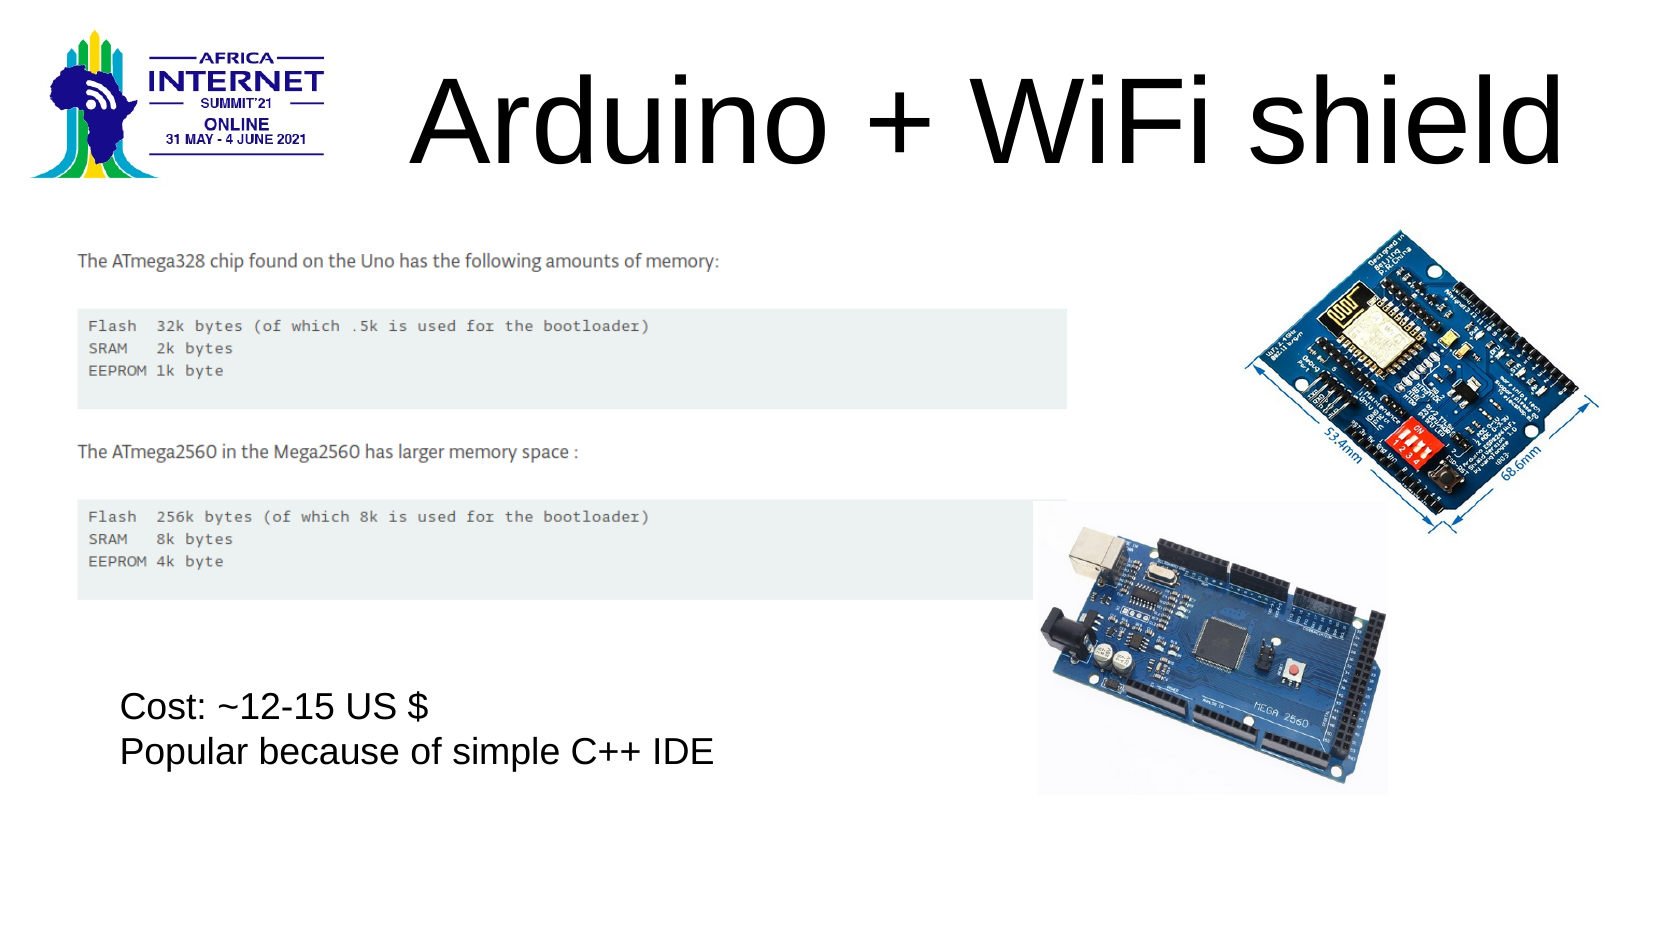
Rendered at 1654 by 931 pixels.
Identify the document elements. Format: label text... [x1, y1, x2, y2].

text_box Arduino + WiFi shield [354, 41, 1624, 189]
text_box Cost: ~12-15 US $ Popular because of simple C++ IDE [104, 674, 730, 825]
picture [41, 198, 1624, 795]
picture [2, 9, 355, 193]
